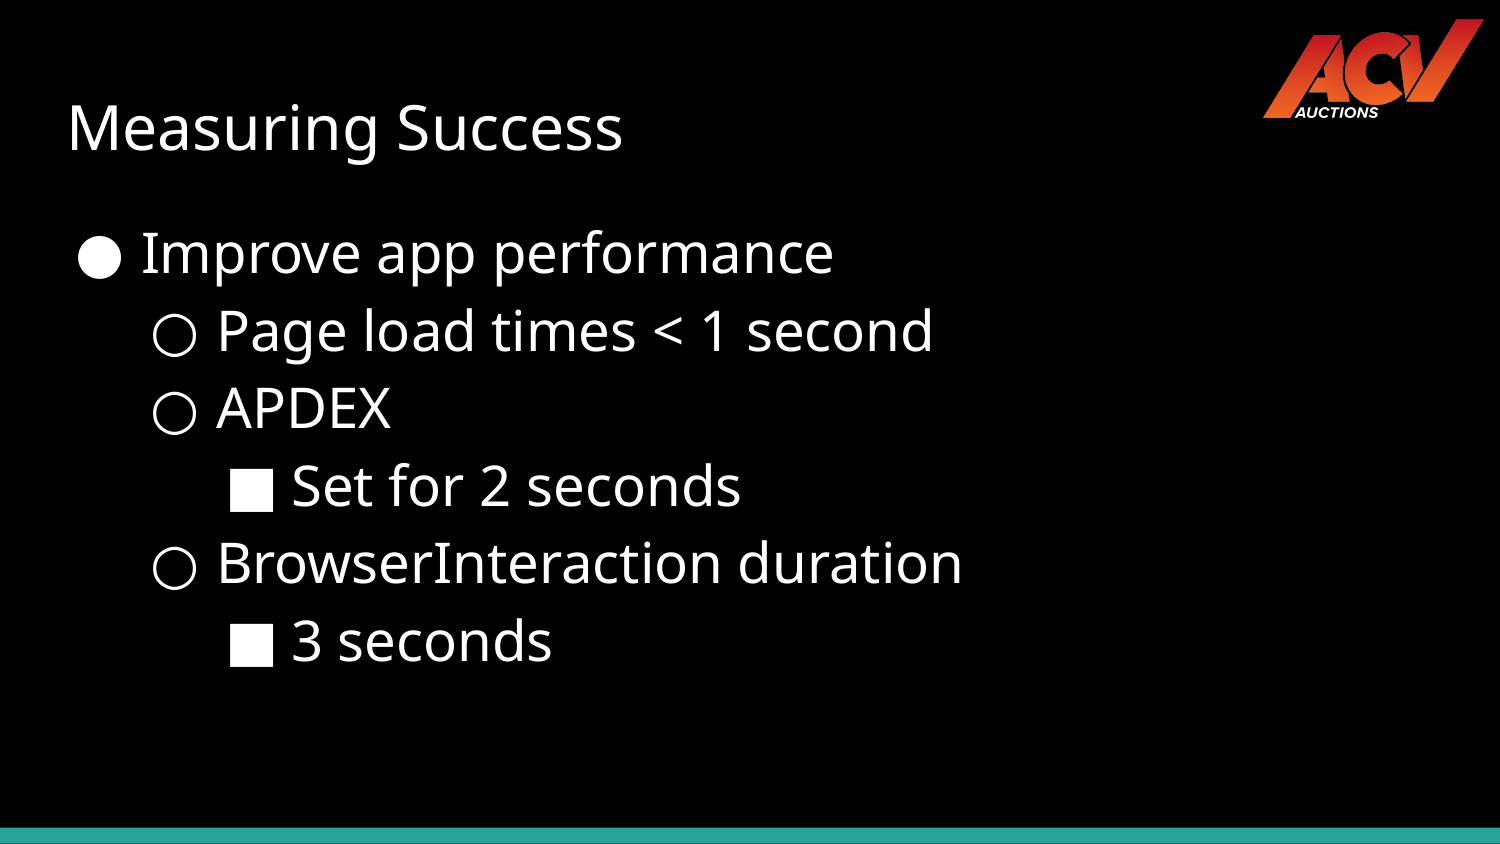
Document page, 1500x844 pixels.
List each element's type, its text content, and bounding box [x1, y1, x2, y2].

list Improve app performance Page load times < 1 second APDEX Set for 2 seconds BrowserInteraction duration 3 seconds [51, 192, 1449, 815]
picture [1262, 19, 1484, 118]
title Measuring Success [51, 72, 1449, 174]
